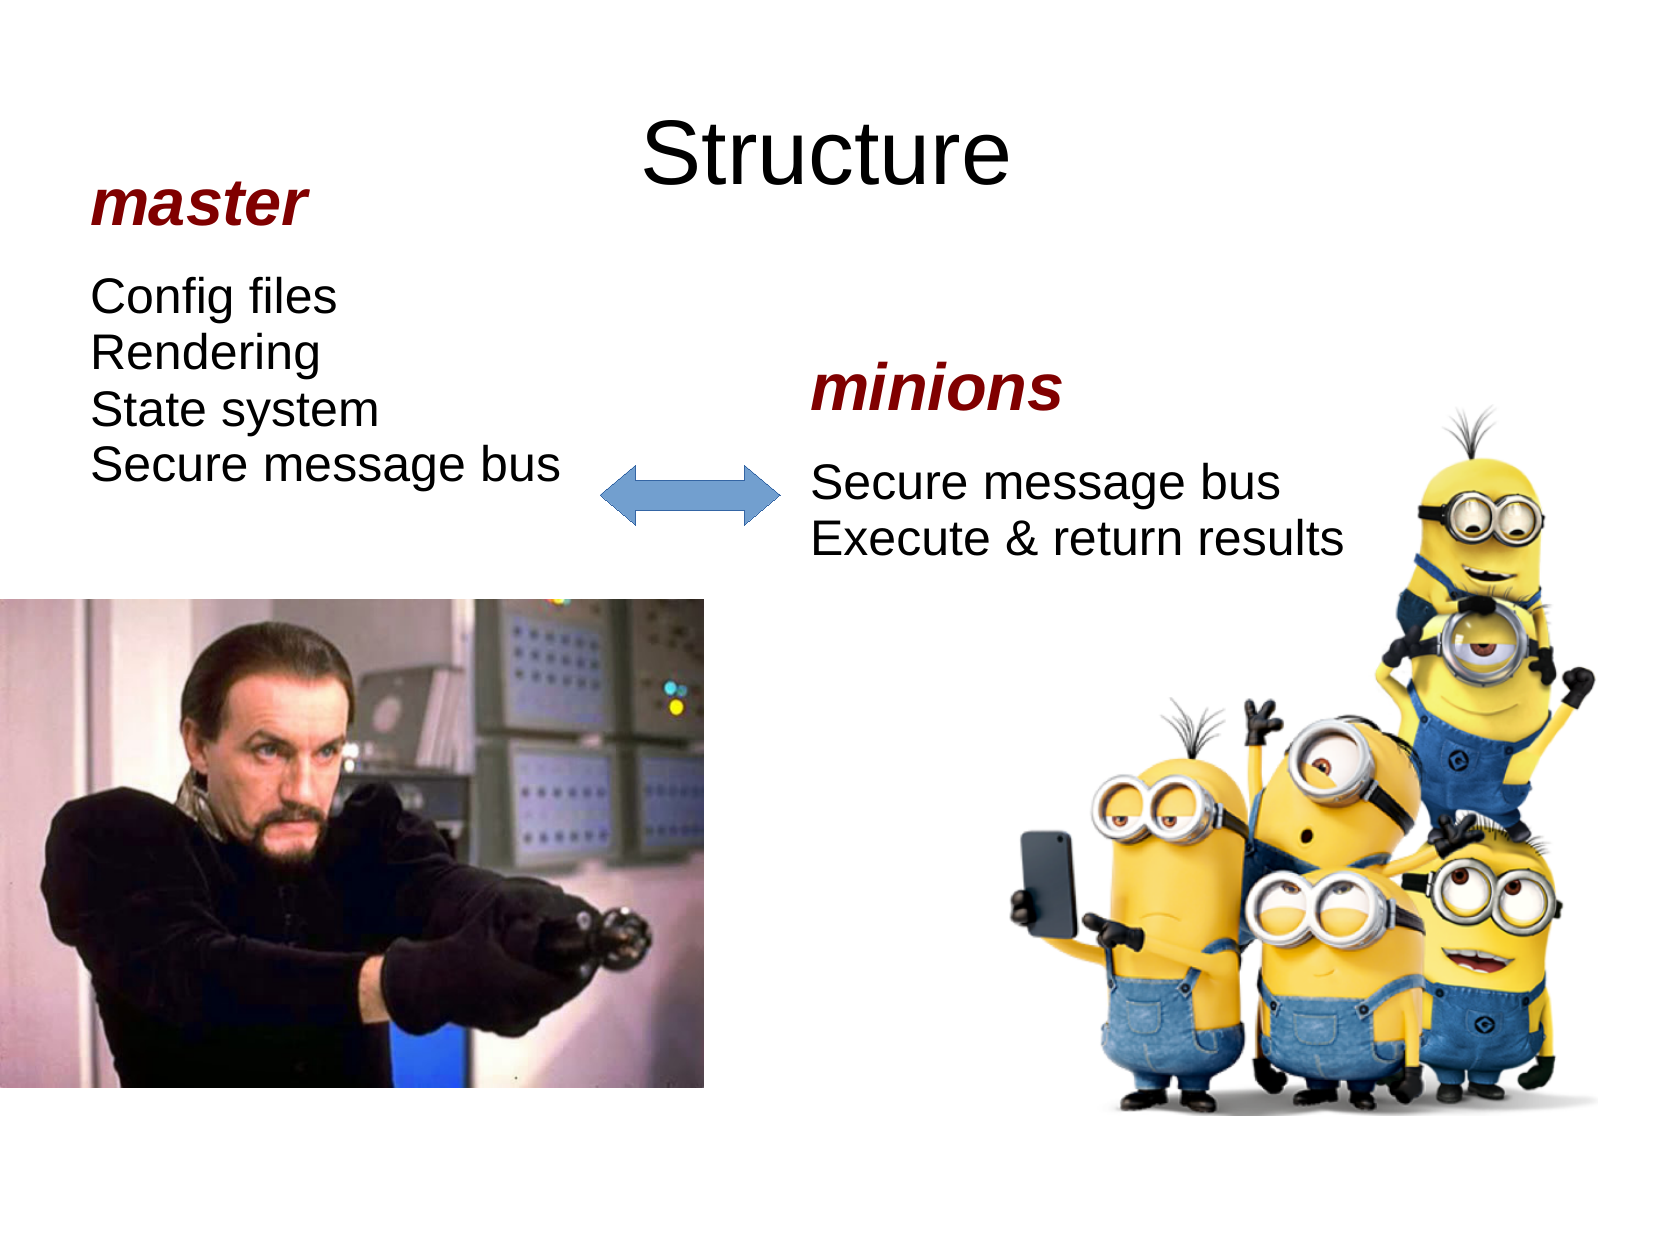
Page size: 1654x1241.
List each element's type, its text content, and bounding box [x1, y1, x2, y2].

list minions Secure message bus Execute & return results [810, 350, 1441, 826]
picture [0, 599, 704, 1088]
picture [1005, 395, 1598, 1116]
title Structure [82, 49, 1571, 257]
list master Config files Rendering State system Secure message bus [90, 257, 661, 595]
text_box [600, 465, 781, 526]
